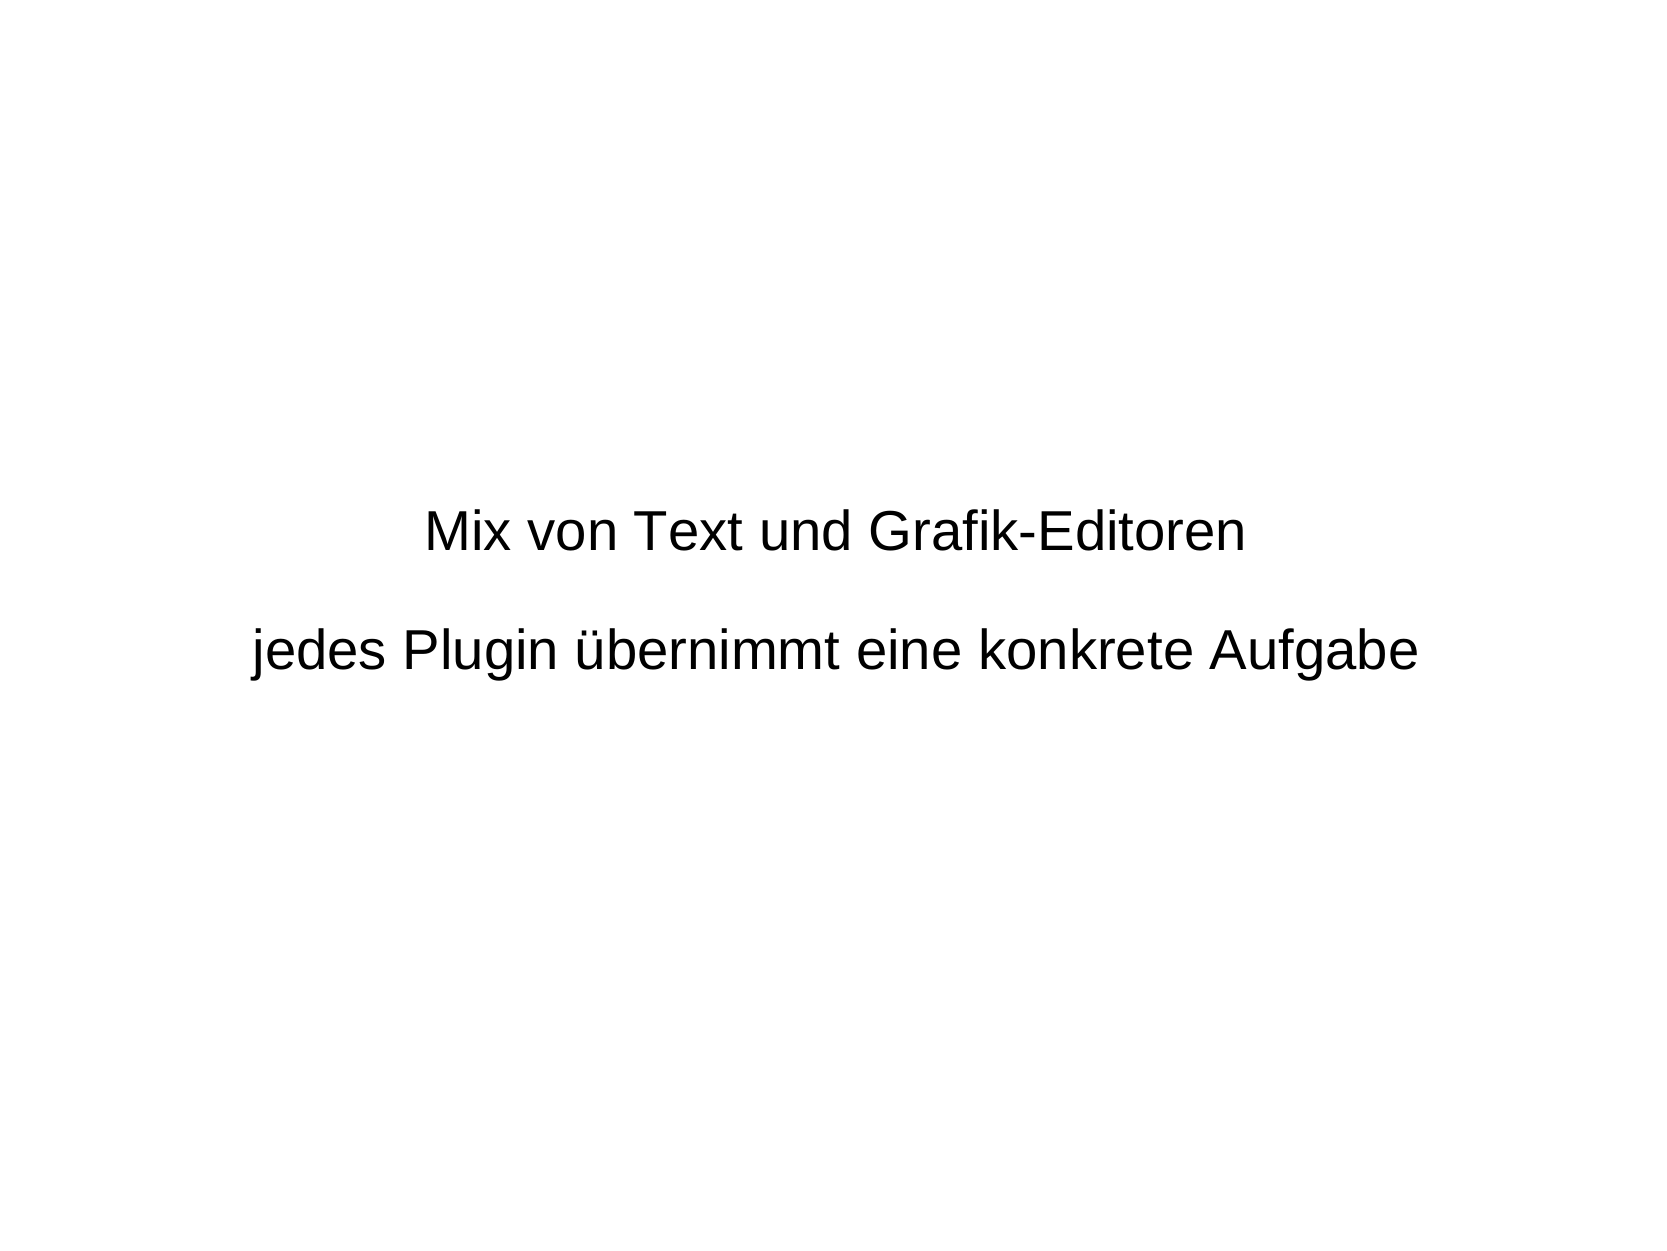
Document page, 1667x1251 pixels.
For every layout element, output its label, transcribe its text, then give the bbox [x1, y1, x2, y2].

subtitle Mix von Text und Grafik-Editoren jedes Plugin übernimmt eine konkrete Aufgabe [0, 502, 1667, 864]
